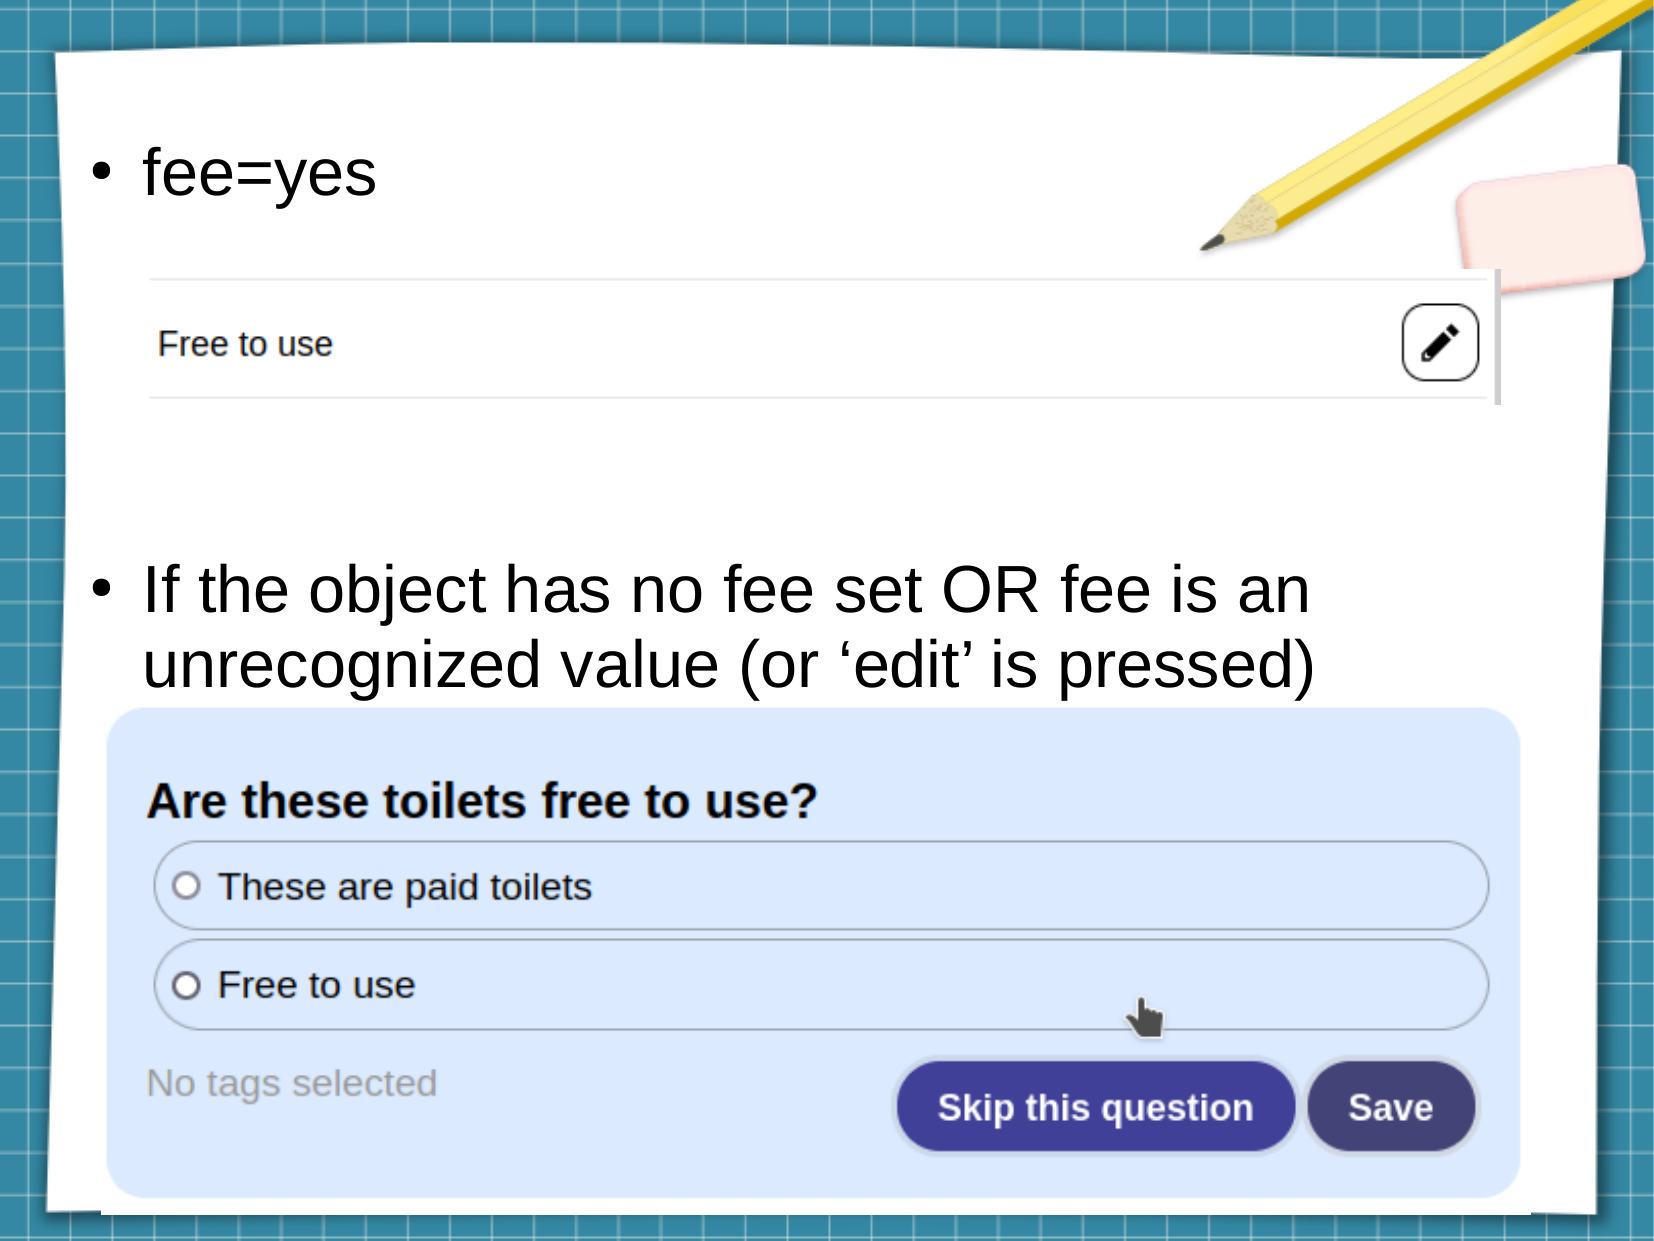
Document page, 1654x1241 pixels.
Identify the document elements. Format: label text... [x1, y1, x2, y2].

list fee=yes If the object has no fee set OR fee is an unrecognized value (or ‘edit’ is pressed) [71, 135, 1561, 855]
picture [0, 0, 1654, 1241]
